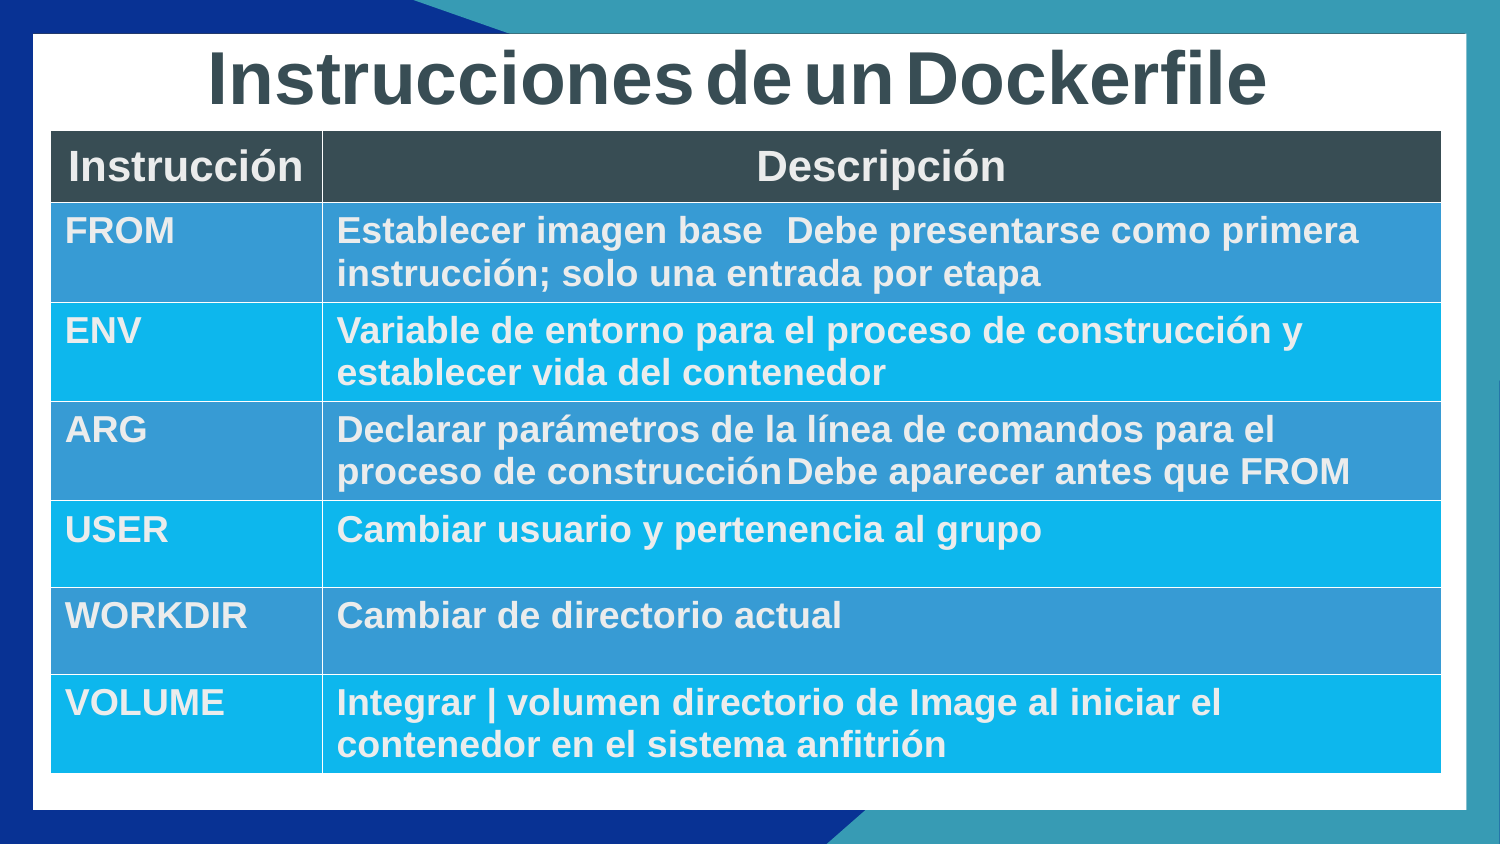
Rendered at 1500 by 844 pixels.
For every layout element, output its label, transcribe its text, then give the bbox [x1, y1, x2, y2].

table_header Descripción [323, 131, 1441, 202]
table_cell Integrar | volumen directorio de Image al iniciar el contenedor en el sistema anfitrión [323, 675, 1441, 773]
text_box Instrucciones de un Dockerfile [29, 29, 1447, 213]
table_cell VOLUME [51, 675, 322, 773]
table_cell Declarar parámetros de la línea de comandos para el proceso de construcción Debe aparecer antes que FROM [323, 402, 1441, 500]
table_cell WORKDIR [51, 588, 322, 674]
table_cell FROM [51, 203, 322, 302]
table_cell Cambiar usuario y pertenencia al grupo [323, 501, 1441, 587]
table_cell ARG [51, 402, 322, 500]
table_cell USER [51, 501, 322, 587]
table_cell ENV [51, 303, 322, 401]
table_cell Establecer imagen base Debe presentarse como primera instrucción; solo una entrada por etapa [323, 203, 1441, 302]
table_header Instrucción [51, 131, 322, 202]
table_cell Variable de entorno para el proceso de construcción y establecer vida del contenedor [323, 303, 1441, 401]
table_cell Cambiar de directorio actual [323, 588, 1441, 674]
